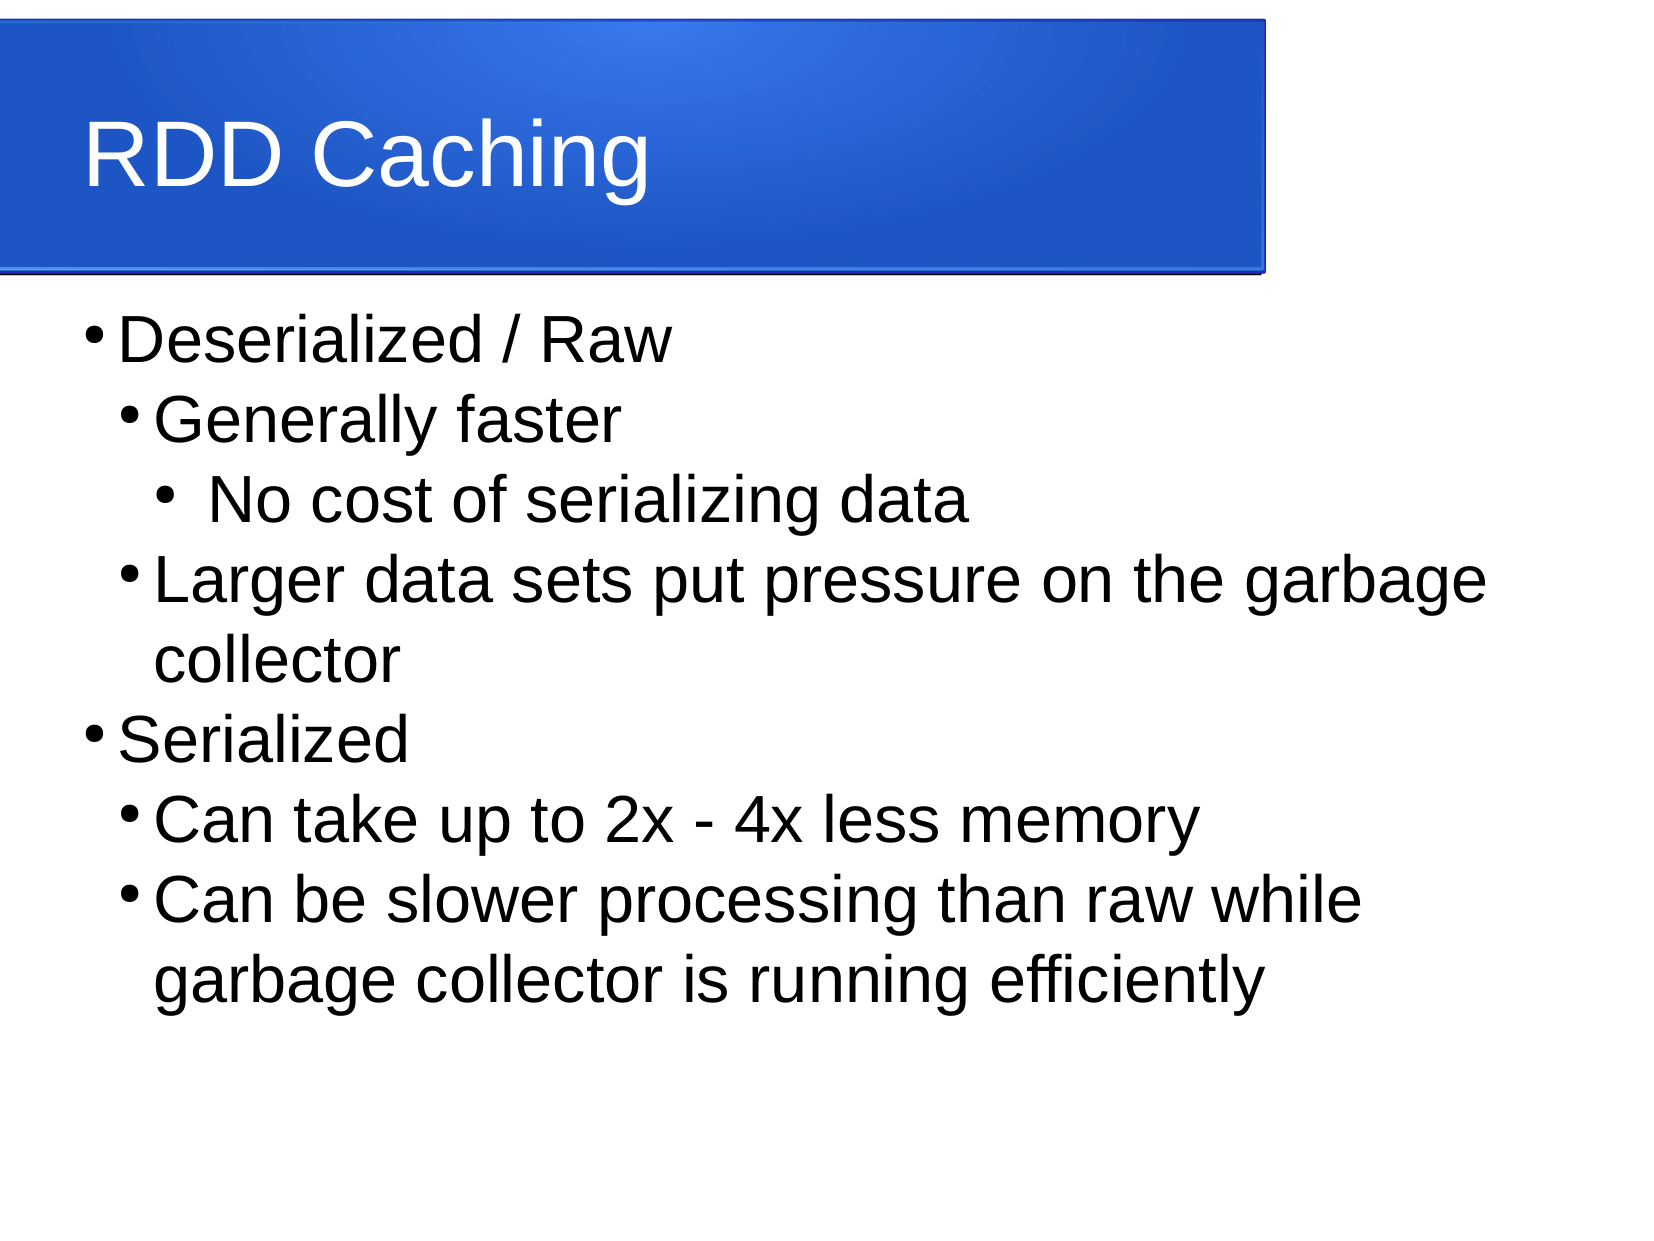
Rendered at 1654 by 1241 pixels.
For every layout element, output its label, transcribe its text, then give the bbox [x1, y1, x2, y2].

text_box Deserialized / Raw Generally faster No cost of serializing data Larger data sets put pressure on the garbage collector Serialized Can take up to 2x - 4x less memory Can be slower processing than raw while garbage collector is running efficiently [82, 296, 1571, 1192]
picture [0, 17, 1269, 282]
text_box RDD Caching [82, 47, 1234, 252]
